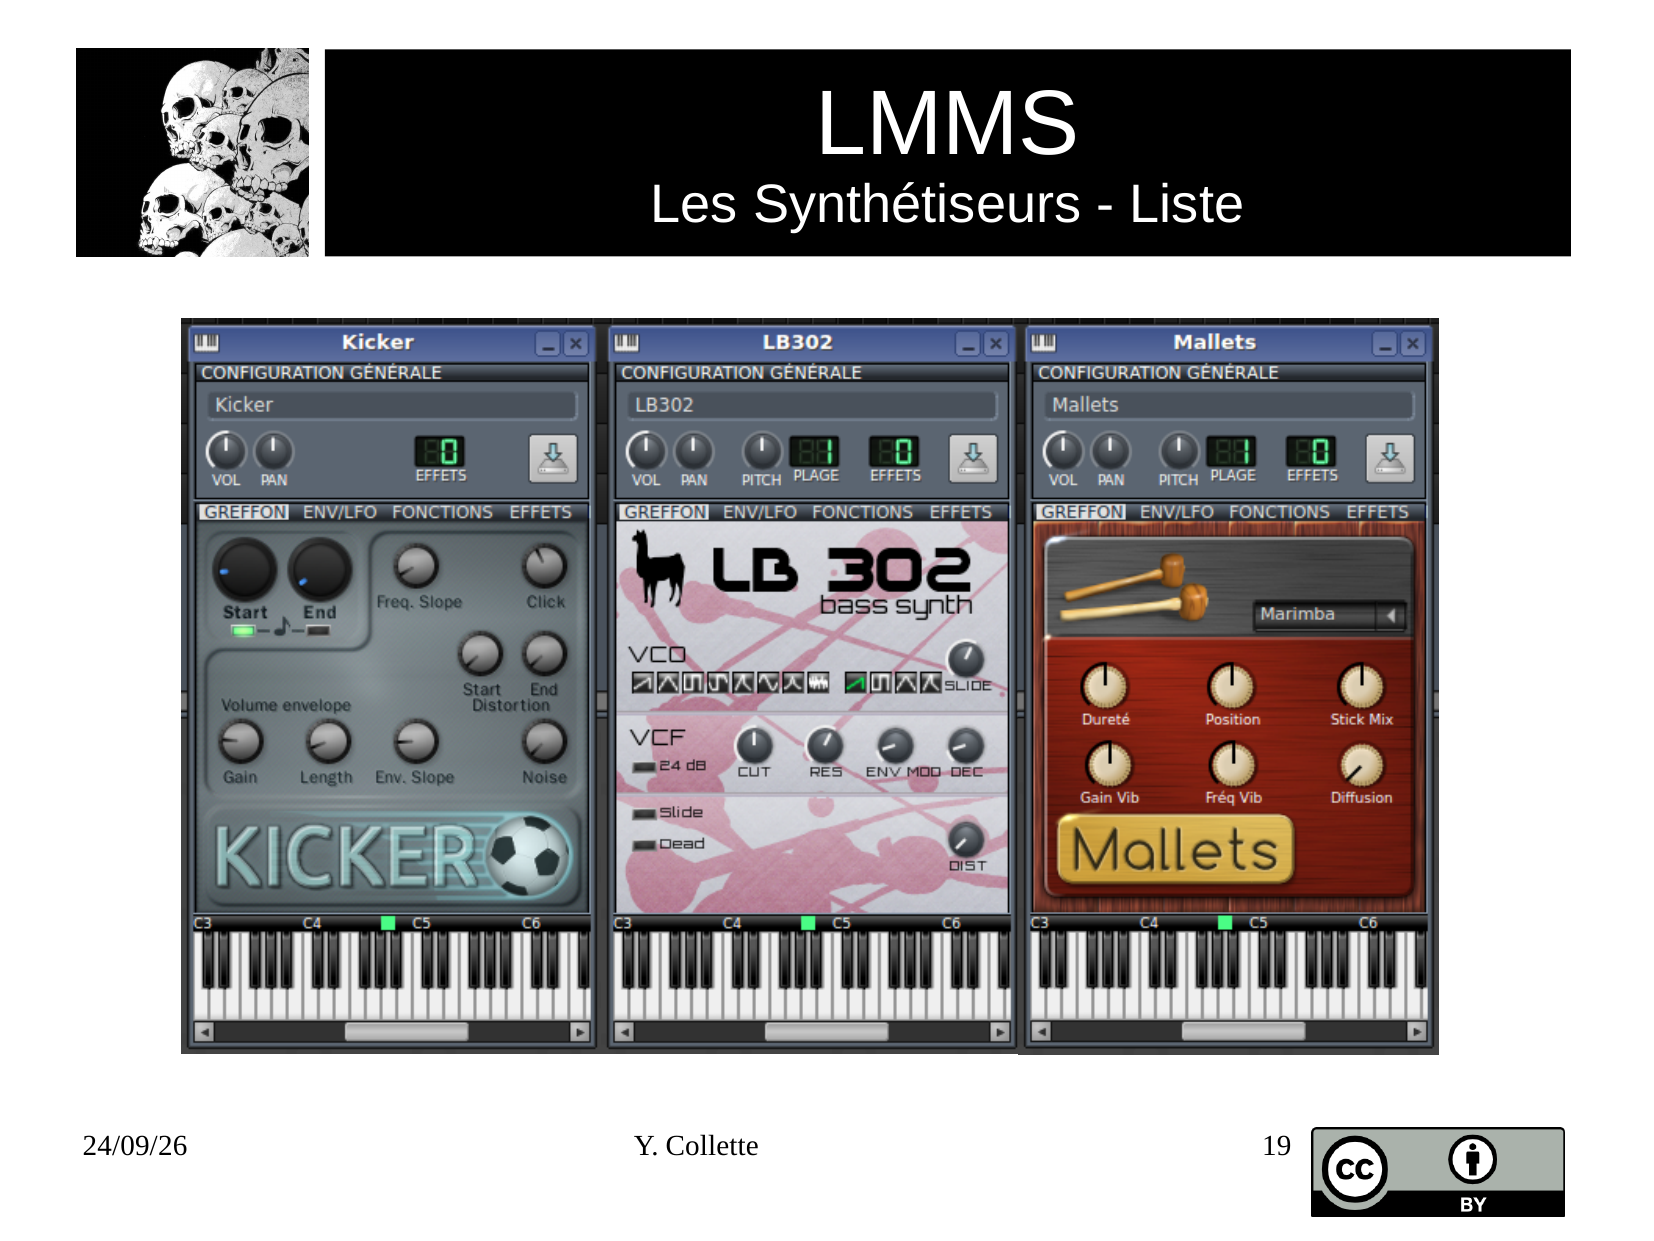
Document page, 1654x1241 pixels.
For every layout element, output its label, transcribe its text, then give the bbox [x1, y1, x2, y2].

title LMMS Les Synthétiseurs - Liste [324, 49, 1571, 257]
picture [76, 48, 309, 257]
picture [1311, 1127, 1565, 1217]
picture [181, 318, 1439, 1055]
